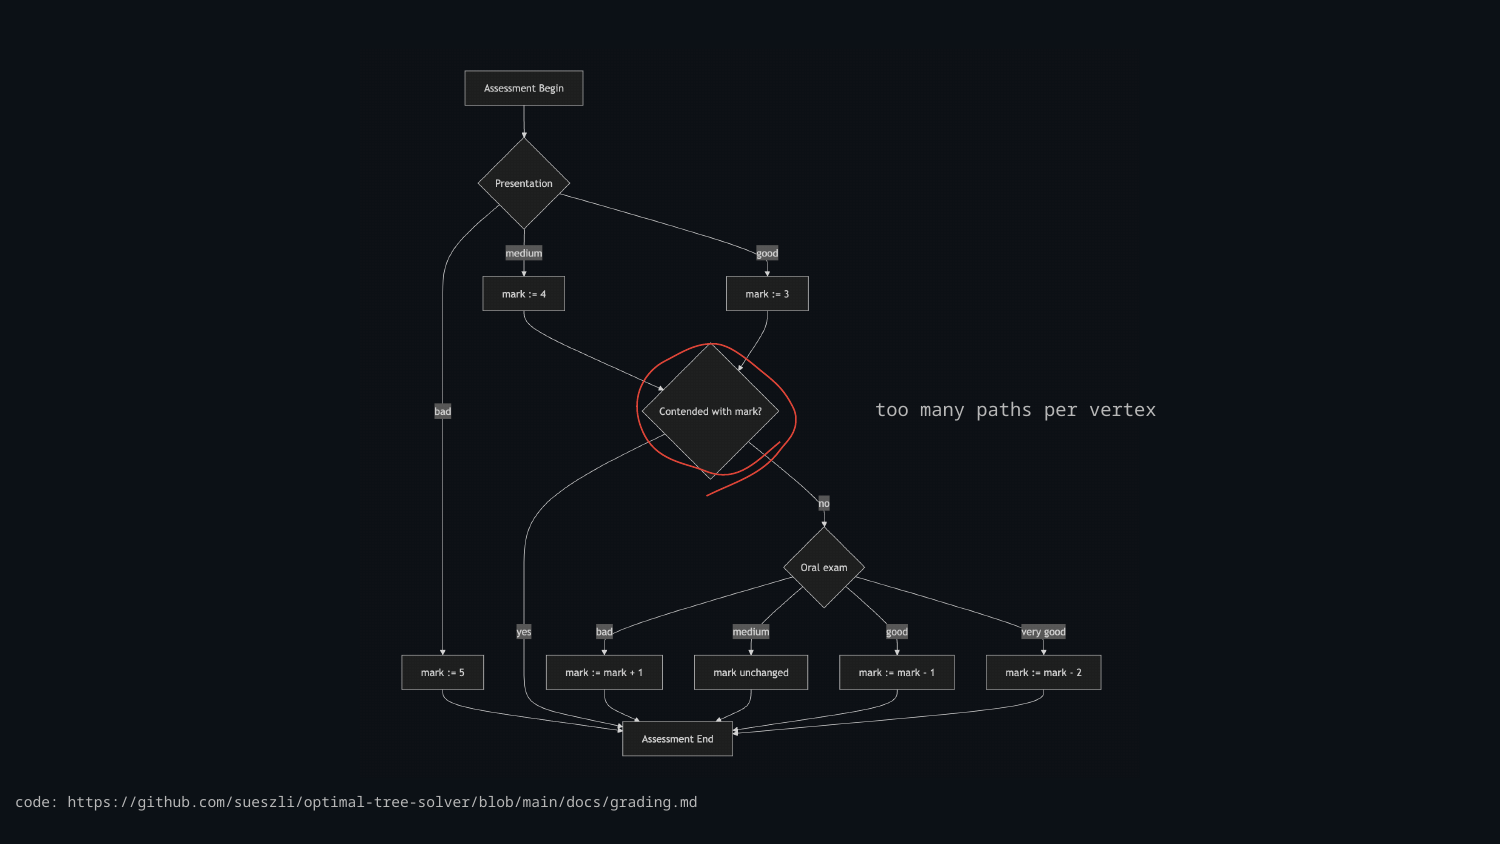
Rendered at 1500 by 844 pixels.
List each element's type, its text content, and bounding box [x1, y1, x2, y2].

text_box code: https://github.com/sueszli/optimal-tree-solver/blob/main/docs/grading.md [0, 778, 1500, 826]
picture [360, 49, 1140, 779]
text_box too many paths per vertex [860, 382, 1202, 435]
